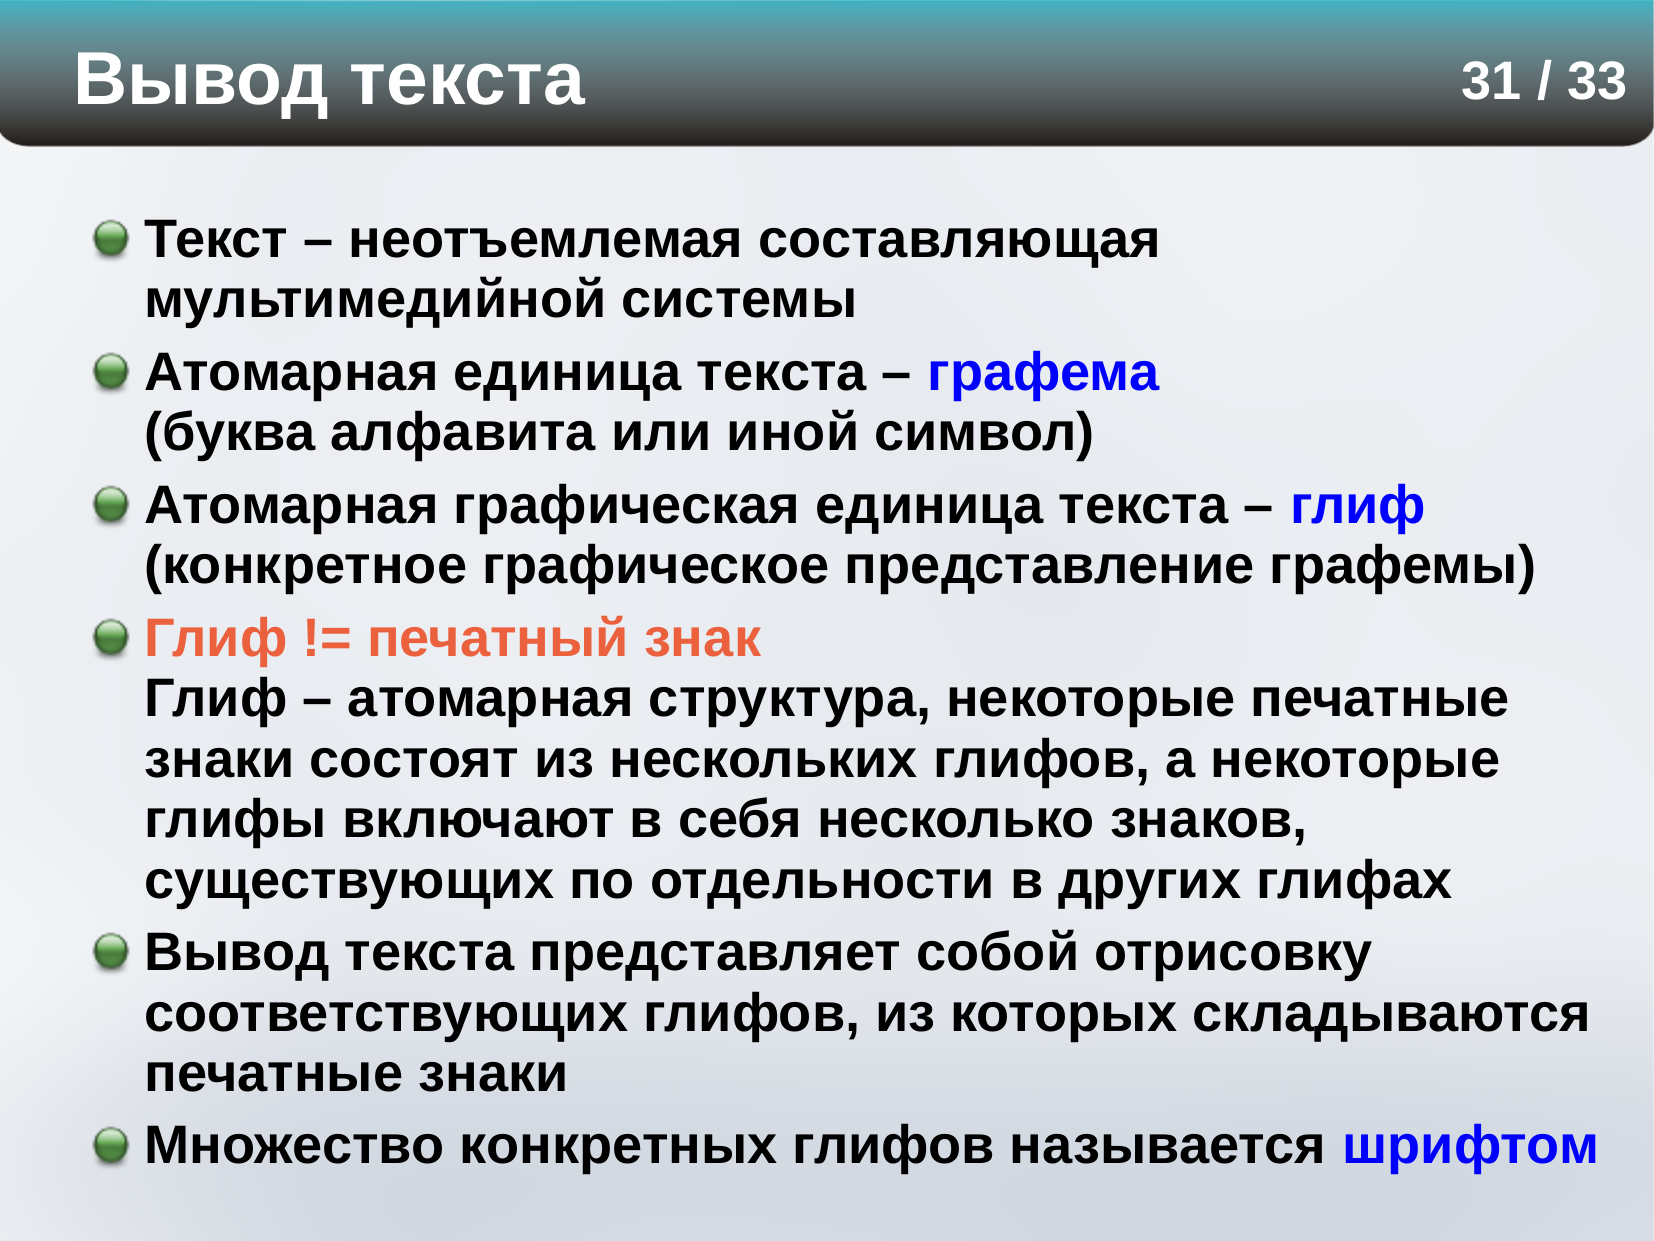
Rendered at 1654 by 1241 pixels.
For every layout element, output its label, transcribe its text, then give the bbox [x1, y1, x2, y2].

text_box Текст – неотъемлемая составляющая мультимедийной системы Атомарная единица текста – графема (буква алфавита или иной символ) Атомарная графическая единица текста – глиф (конкретное графическое представление графемы) Глиф != печатный знак Глиф – атомарная структура, некоторые печатные знаки состоят из нескольких глифов, а некоторые глифы включают в себя несколько знаков, существующих по отдельности в других глифах Вывод текста представляет собой отрисовку соответствующих глифов, из которых складываются печатные знаки Множество конкретных глифов называется шрифтом [70, 200, 1625, 1183]
picture [0, 0, 1654, 1241]
text_box <number> / 33 [1446, 42, 1654, 179]
text_box Вывод текста [59, 29, 1359, 129]
